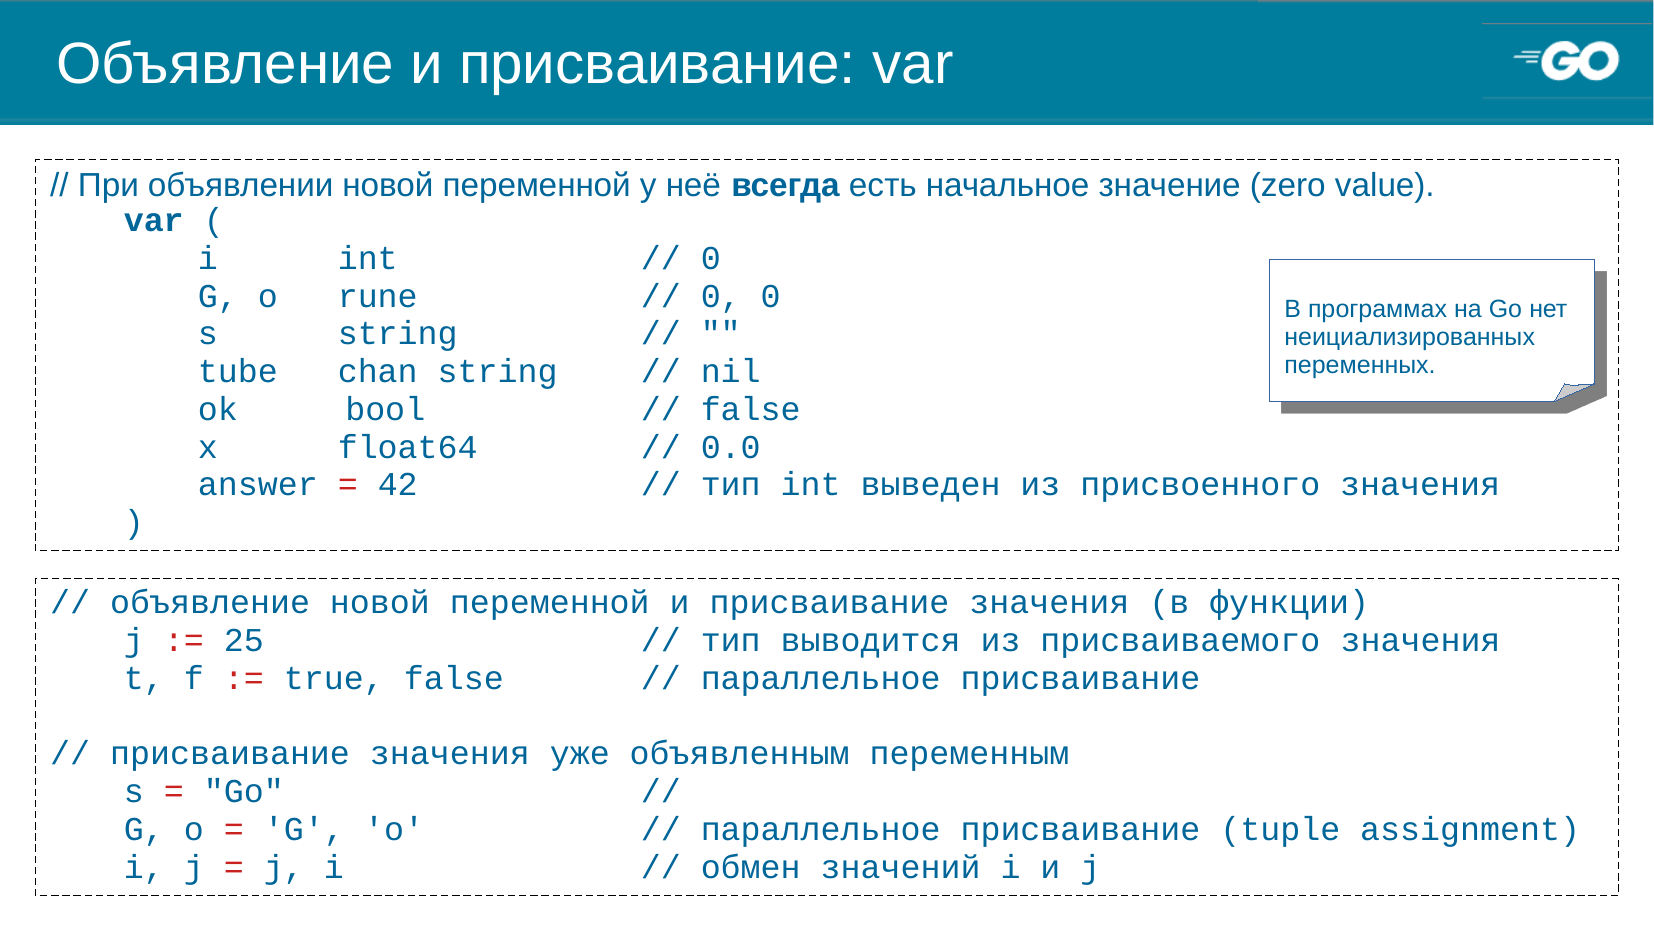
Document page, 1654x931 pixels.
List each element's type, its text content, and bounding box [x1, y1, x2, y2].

text_box // При объявлении новой переменной у неё всегда есть начальное значение (zero value). var ( i int // 0 G, o rune // 0, 0 s string // "" tube chan string // nil ok bool // false x float64 // 0.0 answer = 42 // тип int выведен из присвоенного значения ) [35, 159, 1619, 551]
text_box В программах на Go нет неициализированных переменных. [1269, 259, 1595, 402]
text_box // объявление новой переменной и присваивание значения (в функции) j := 25 // тип выводится из присваиваемого значения t, f := true, false // параллельное присваивание // присваивание значения уже объявленным переменным s = "Go" // G, o = 'G', 'o' // параллельное присваивание (tuple assignment) i, j = j, i // обмен значений i и j [35, 578, 1619, 896]
text_box Объявление и присваивание: var [41, 23, 1495, 104]
picture [1542, 41, 1619, 81]
